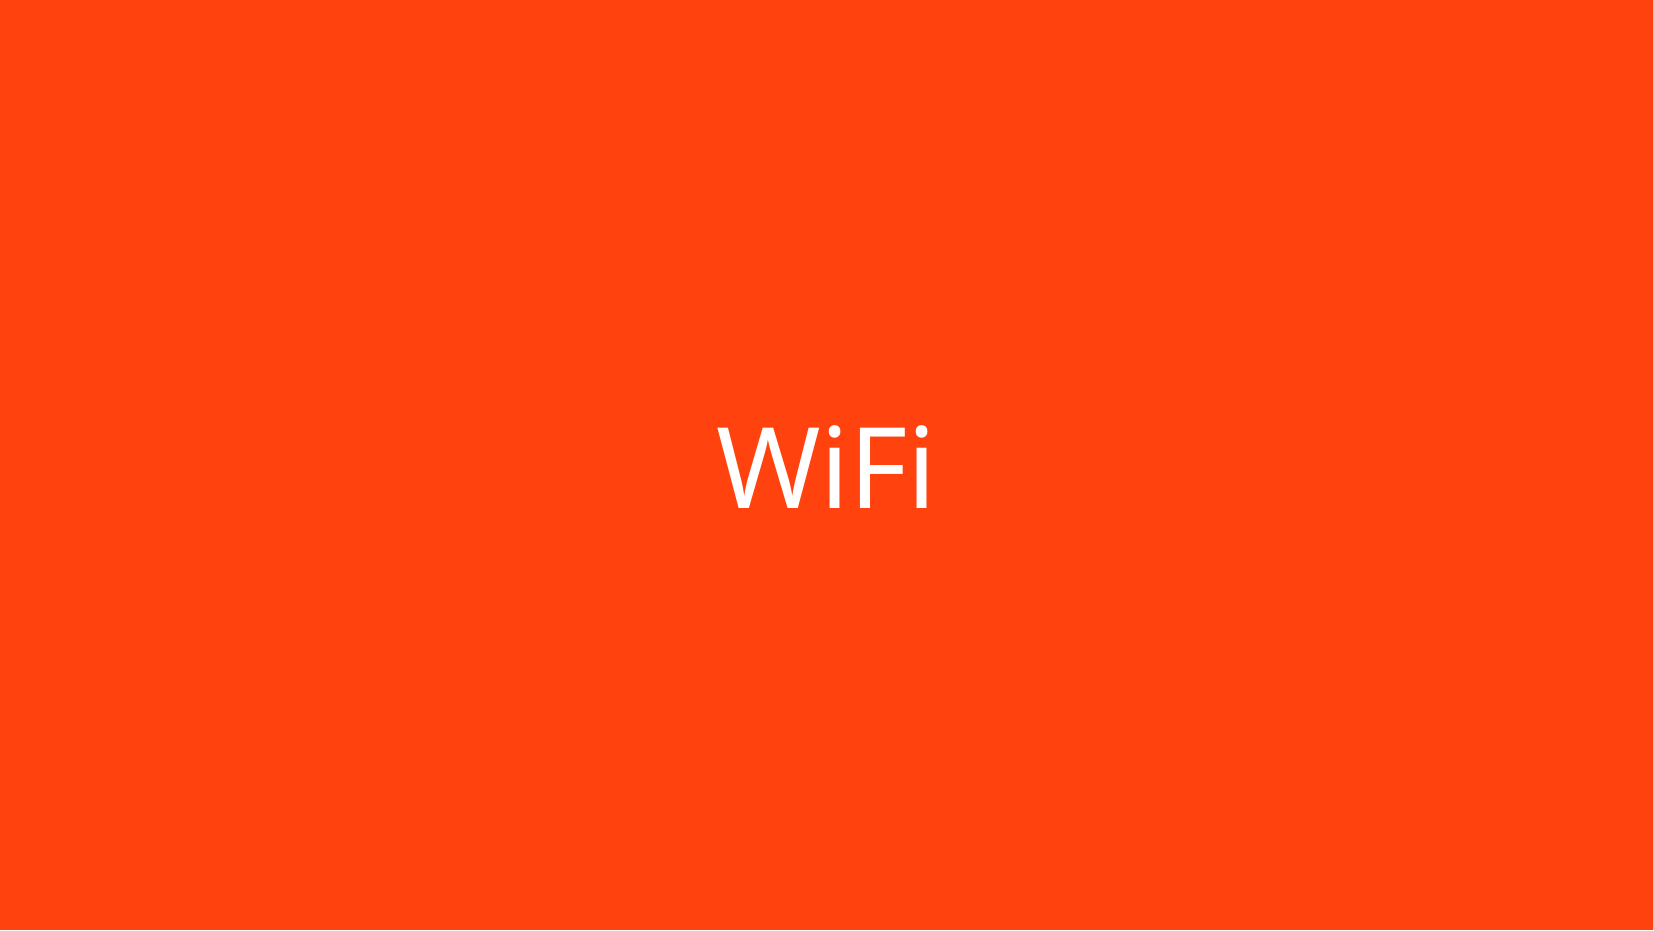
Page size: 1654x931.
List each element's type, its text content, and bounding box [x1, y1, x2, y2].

title WiFi [82, 386, 1571, 543]
